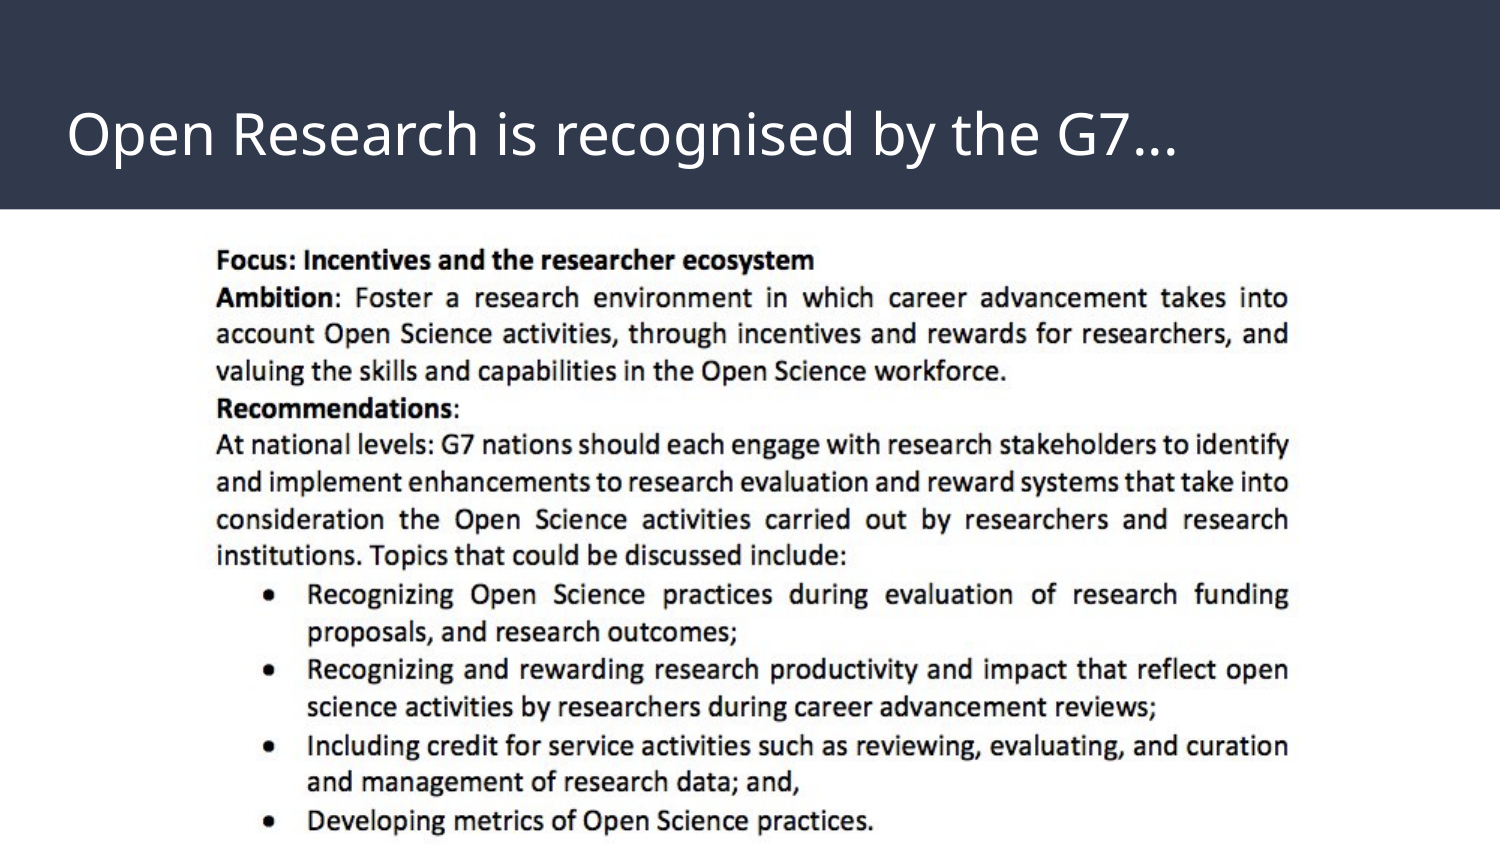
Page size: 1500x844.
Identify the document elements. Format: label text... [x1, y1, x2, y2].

title Open Research is recognised by the G7... [51, 82, 1449, 185]
picture [196, 234, 1304, 844]
